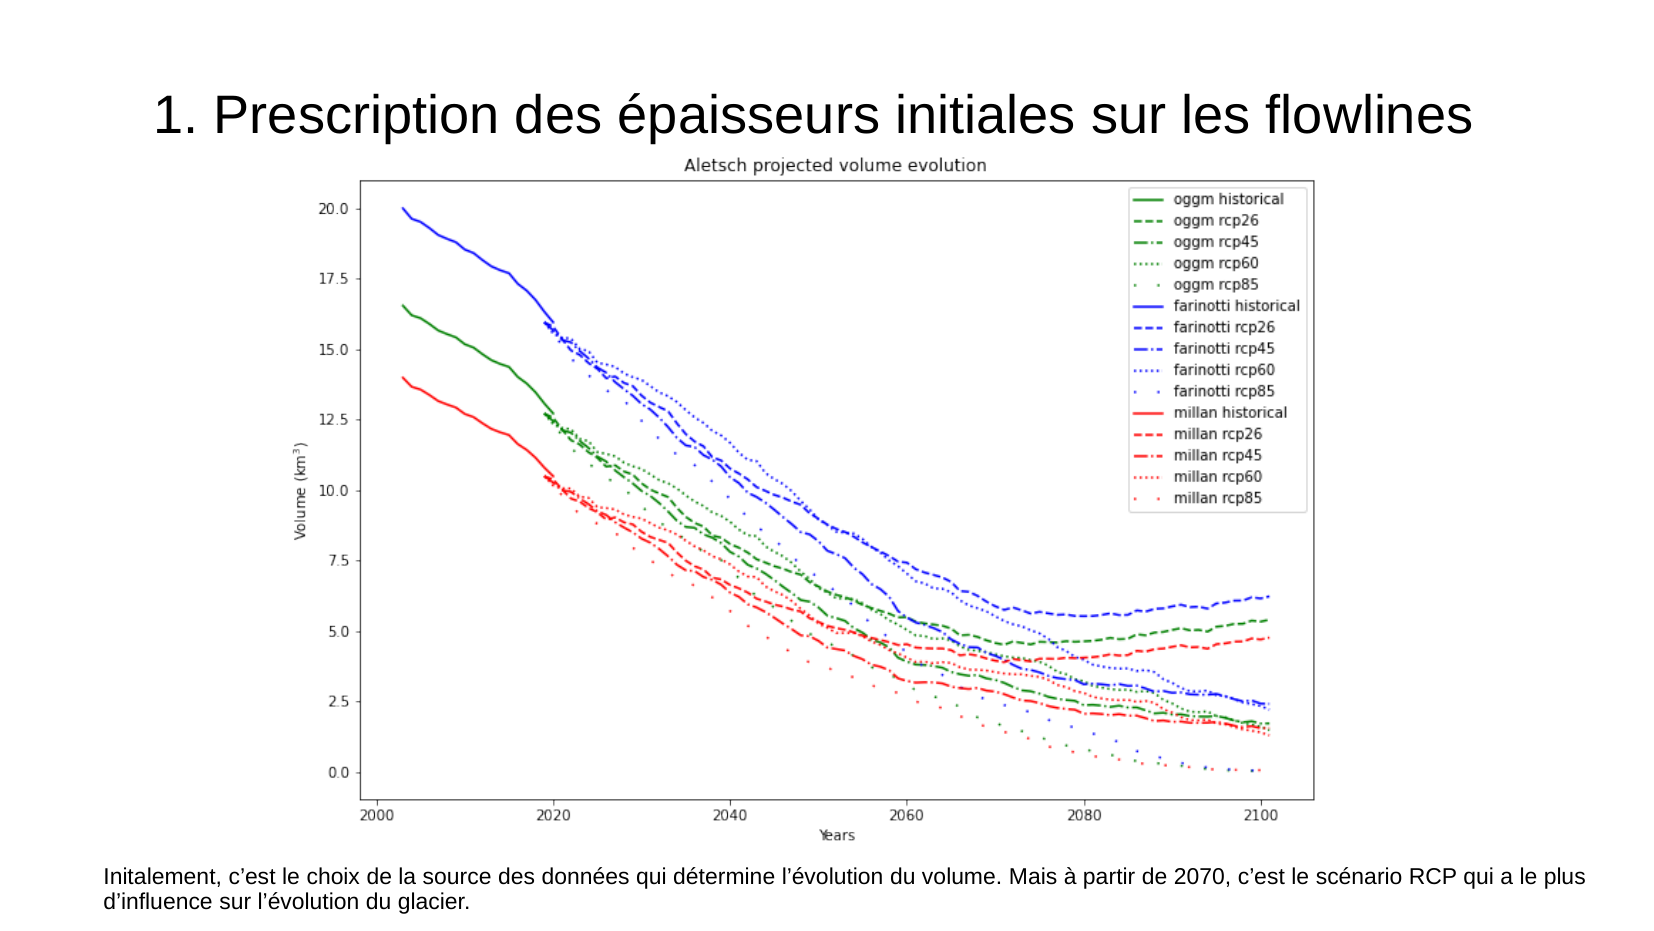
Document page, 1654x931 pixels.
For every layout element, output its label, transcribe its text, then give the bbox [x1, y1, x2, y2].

picture [206, 82, 1436, 856]
title 1. Prescription des épaisseurs initiales sur les flowlines [82, 37, 1571, 193]
text_box Initalement, c’est le choix de la source des données qui détermine l’évolution du volume. Mais à partir de 2070, c’est le scénario RCP qui a le plus d’influence sur l’évolution du glacier. [88, 856, 1613, 928]
